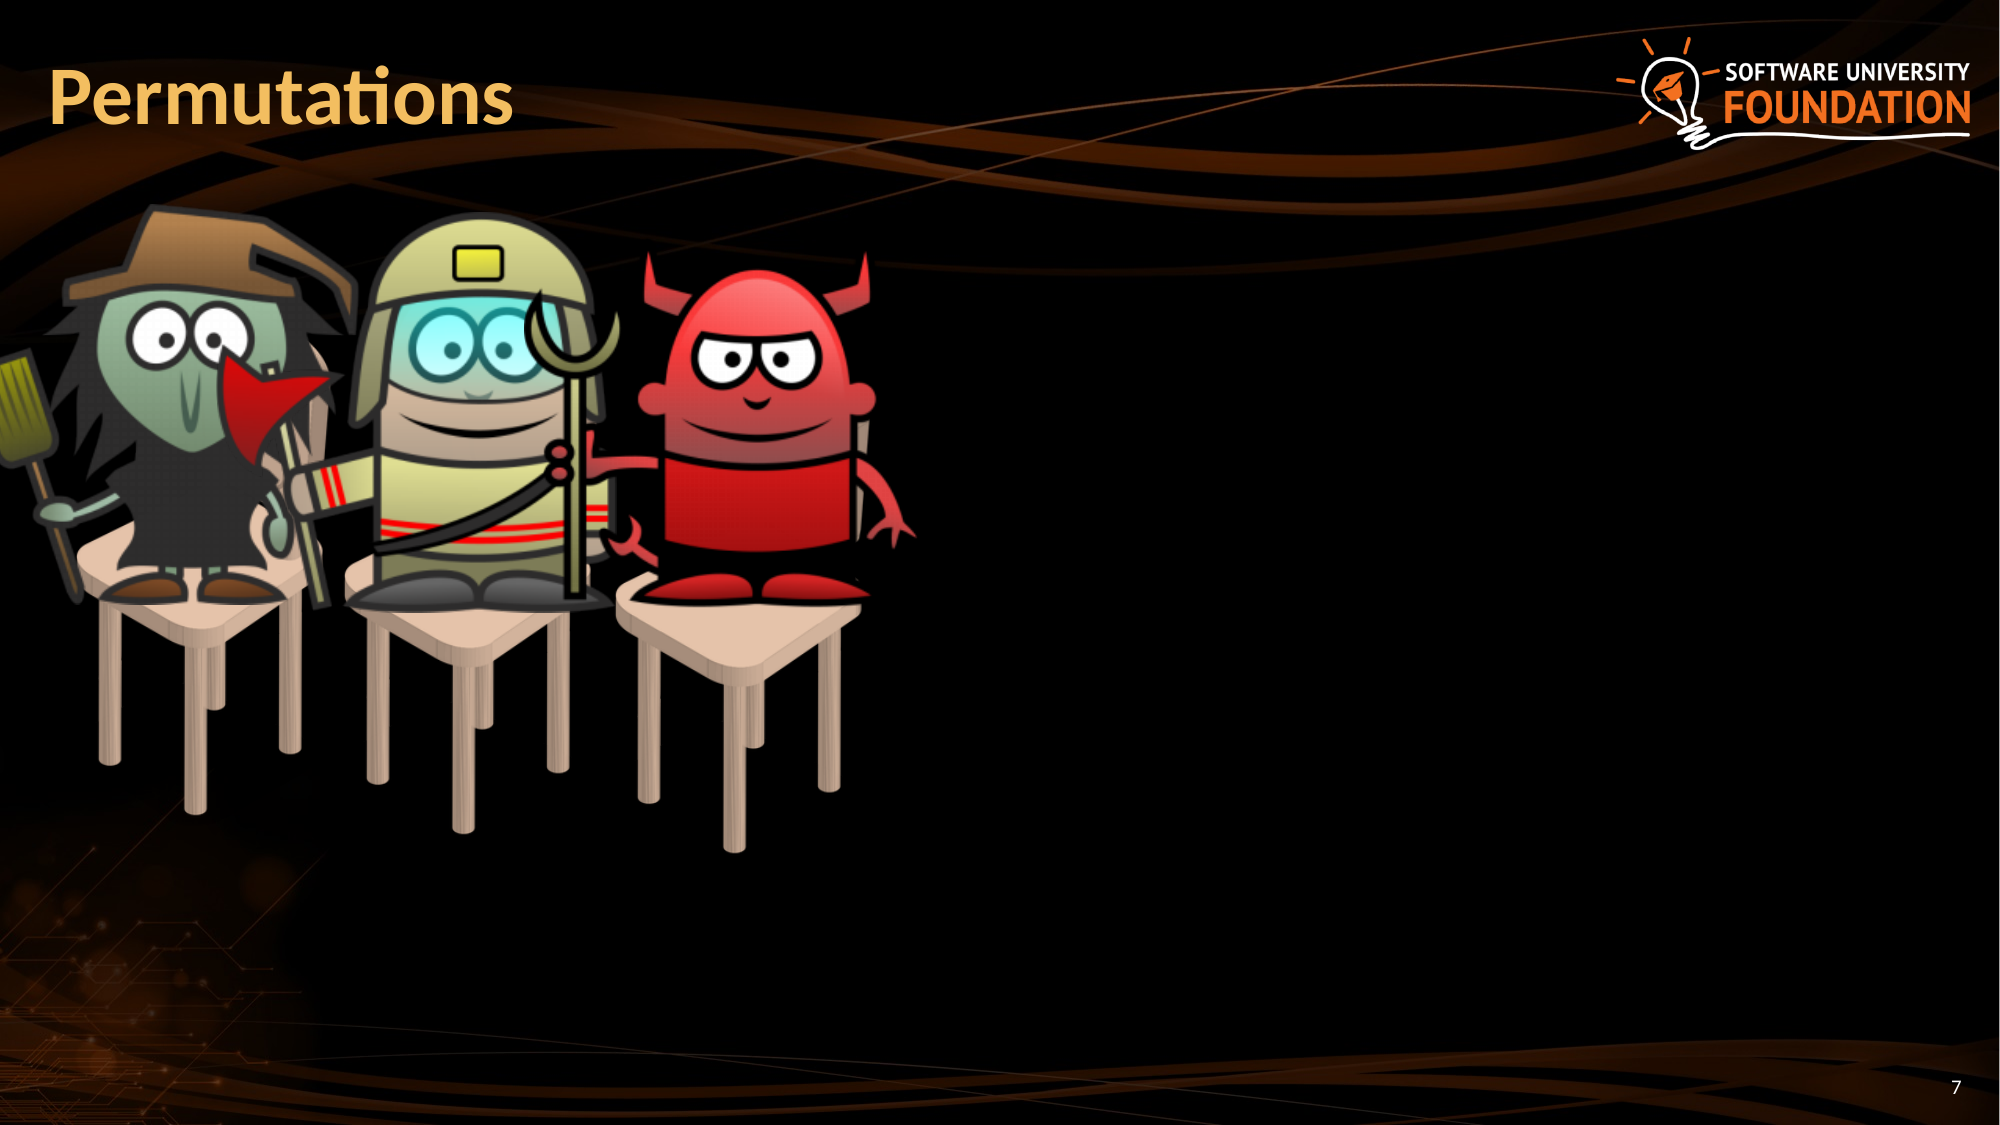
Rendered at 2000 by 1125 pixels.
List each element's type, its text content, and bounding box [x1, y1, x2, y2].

slide_number 85 [1897, 1070, 1968, 1103]
title Permutations [30, 6, 1602, 189]
picture [0, 0, 2000, 1125]
